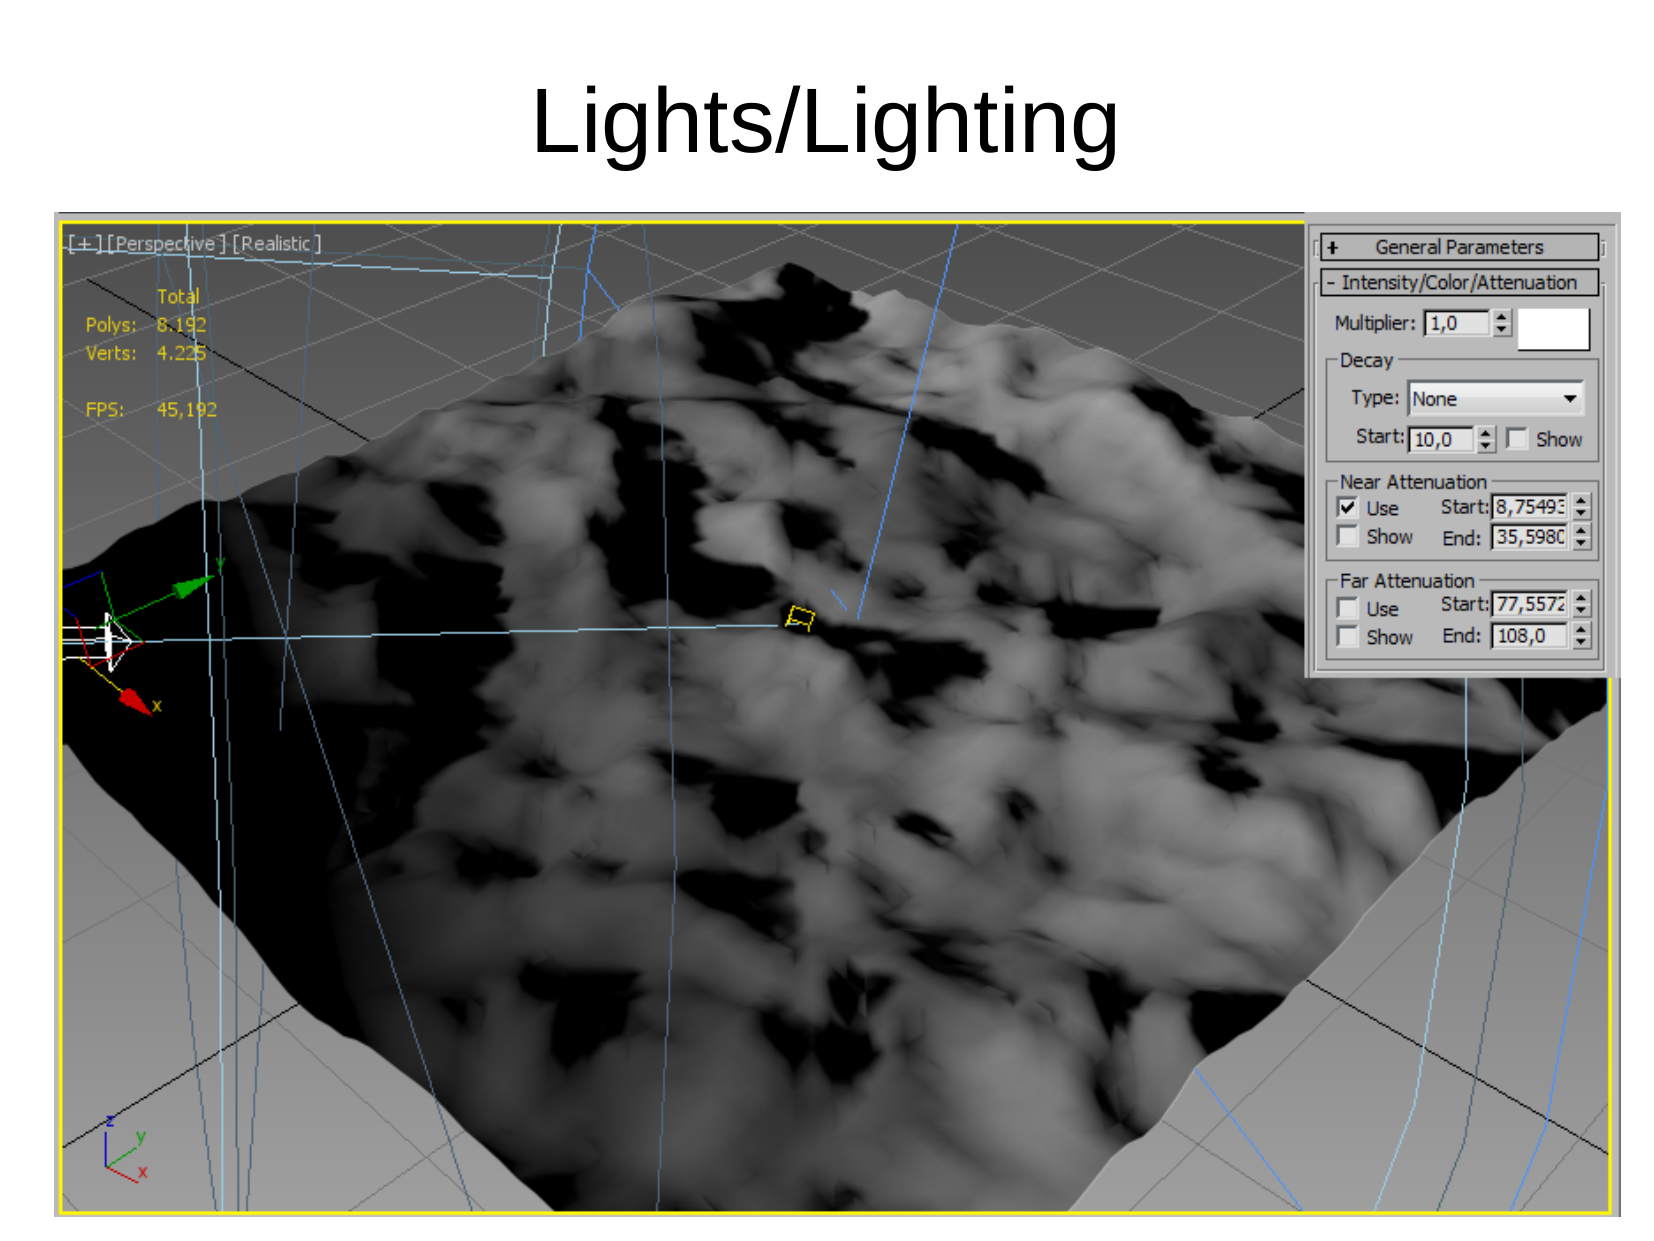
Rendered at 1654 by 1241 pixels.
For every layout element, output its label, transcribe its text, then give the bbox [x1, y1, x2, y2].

title Lights/Lighting [82, 17, 1571, 212]
picture [54, 212, 1621, 1217]
